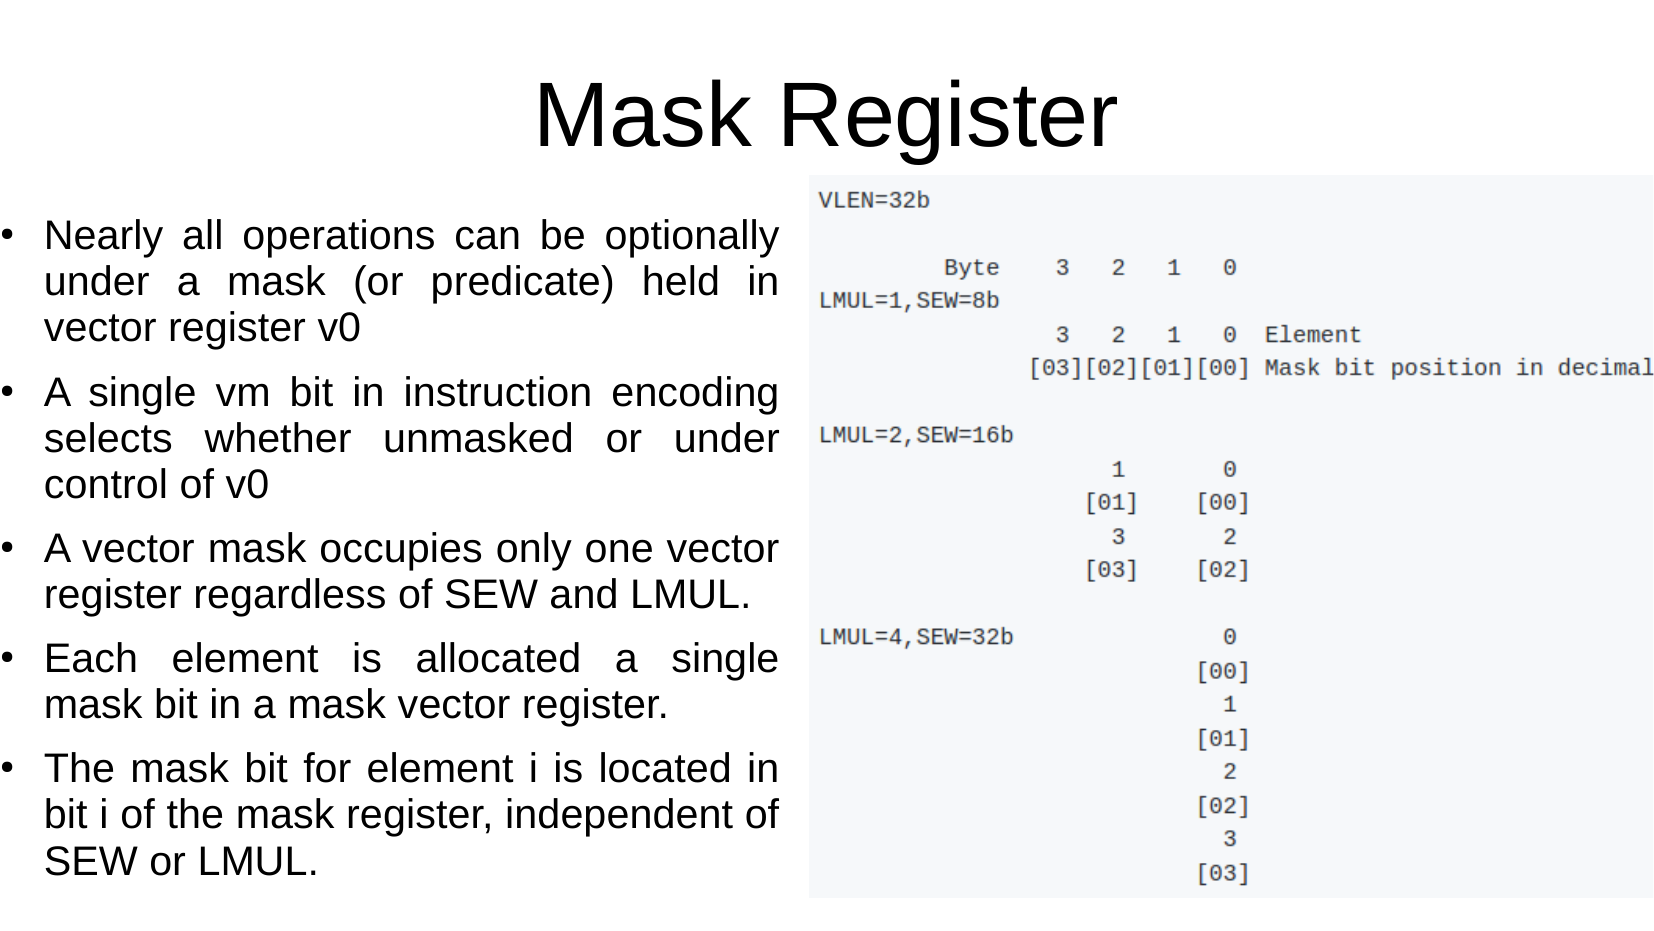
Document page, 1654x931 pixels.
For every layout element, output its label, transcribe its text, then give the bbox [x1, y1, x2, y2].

list Nearly all operations can be optionally under a mask (or predicate) held in vector register v0 A single vm bit in instruction encoding selects whether unmasked or under control of v0 A vector mask occupies only one vector register regardless of SEW and LMUL. Each element is allocated a single mask bit in a mask vector register. The mask bit for element i is located in bit i of the mask register, independent of SEW or LMUL. [0, 212, 780, 922]
title Mask Register [82, 37, 1571, 193]
picture [809, 175, 1654, 898]
